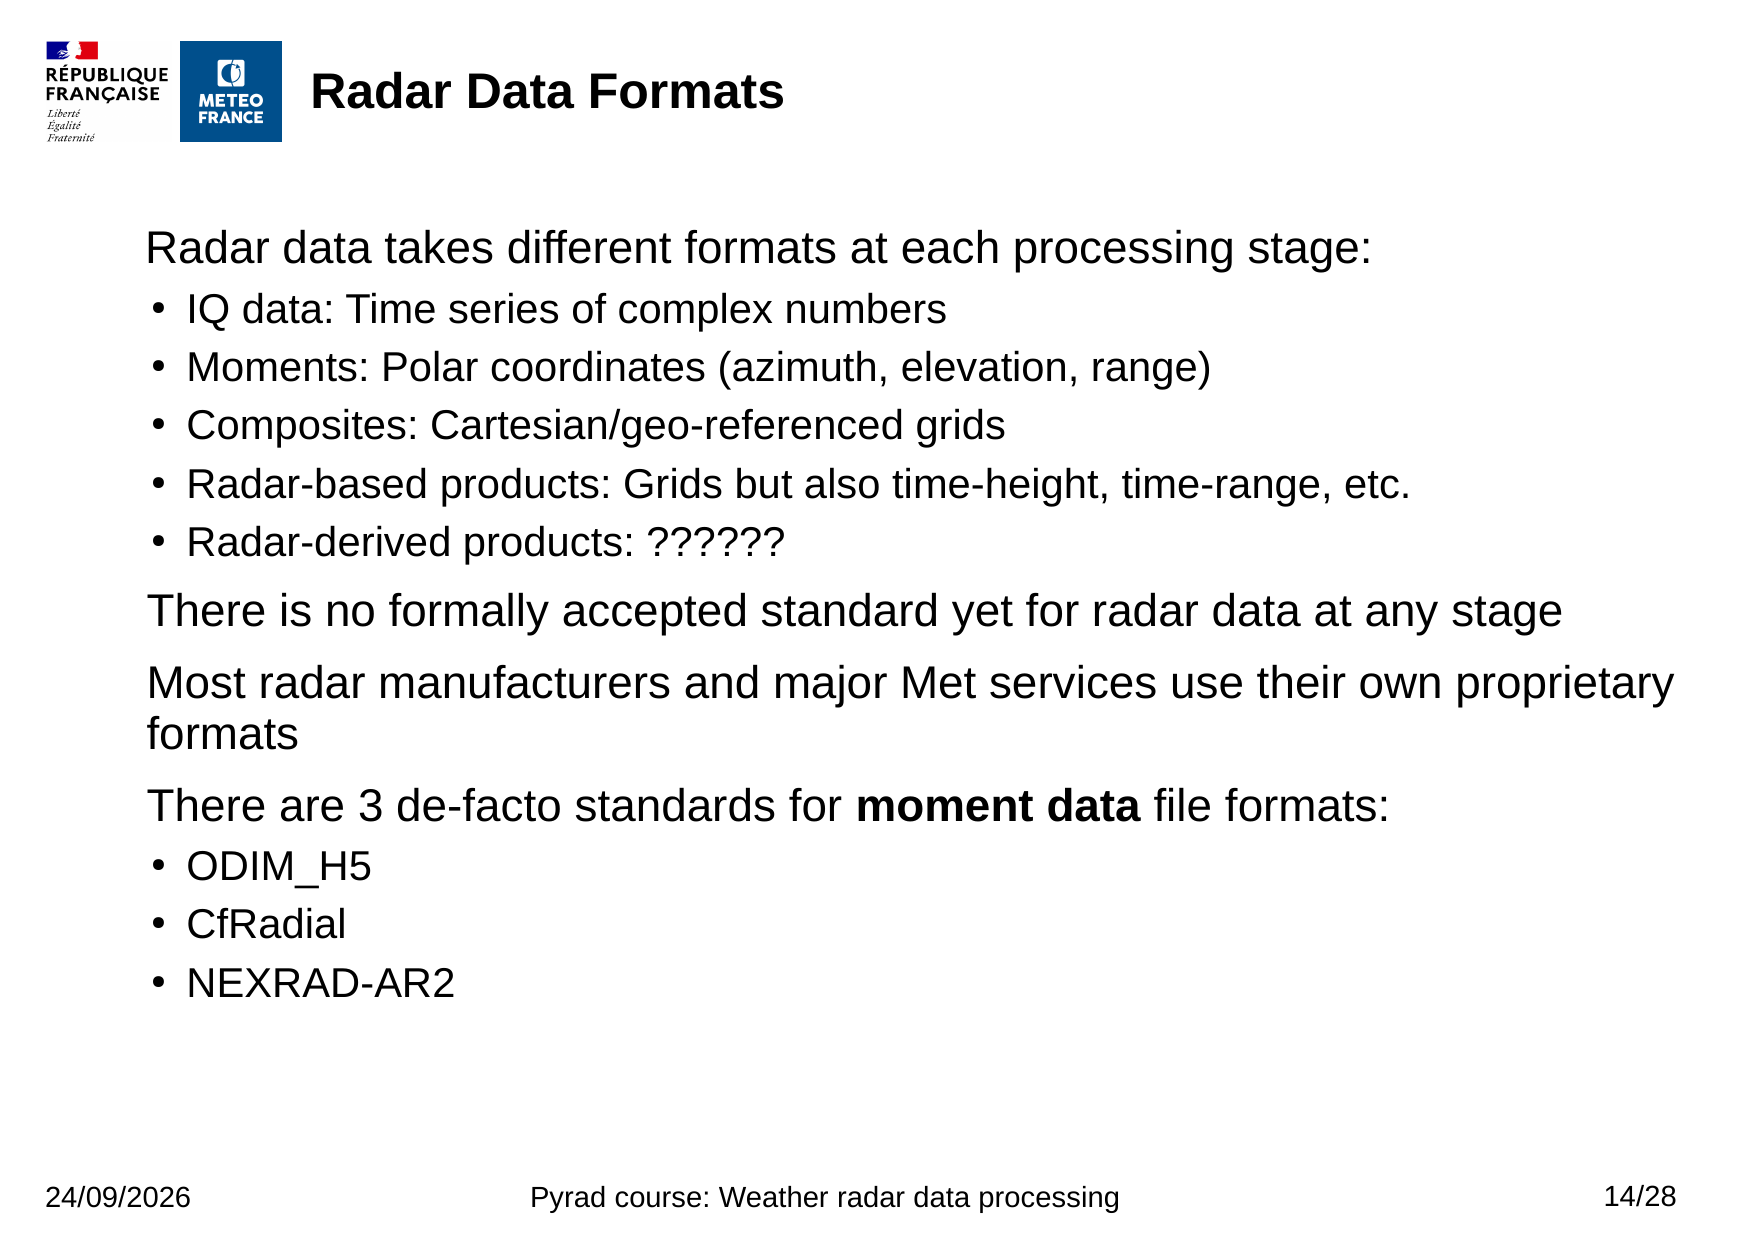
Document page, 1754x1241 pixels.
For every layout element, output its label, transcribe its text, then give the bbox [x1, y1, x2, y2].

title Radar Data Formats [310, 40, 1697, 142]
list Radar data takes different formats at each processing stage: IQ data: Time series of complex numbers Moments: Polar coordinates (azimuth, elevation, range) Composites: Cartesian/geo-referenced grids Radar-based products: Grids but also time-height, time-range, etc. Radar-derived products: ?????? There is no formally accepted standard yet for radar data at any stage Most radar manufacturers and major Met services use their own proprietary formats There are 3 de-facto standards for moment data file formats: ODIM_H5 CfRadial NEXRAD-AR2 [44, 222, 1712, 1118]
picture [180, 41, 282, 142]
picture [46, 41, 172, 142]
